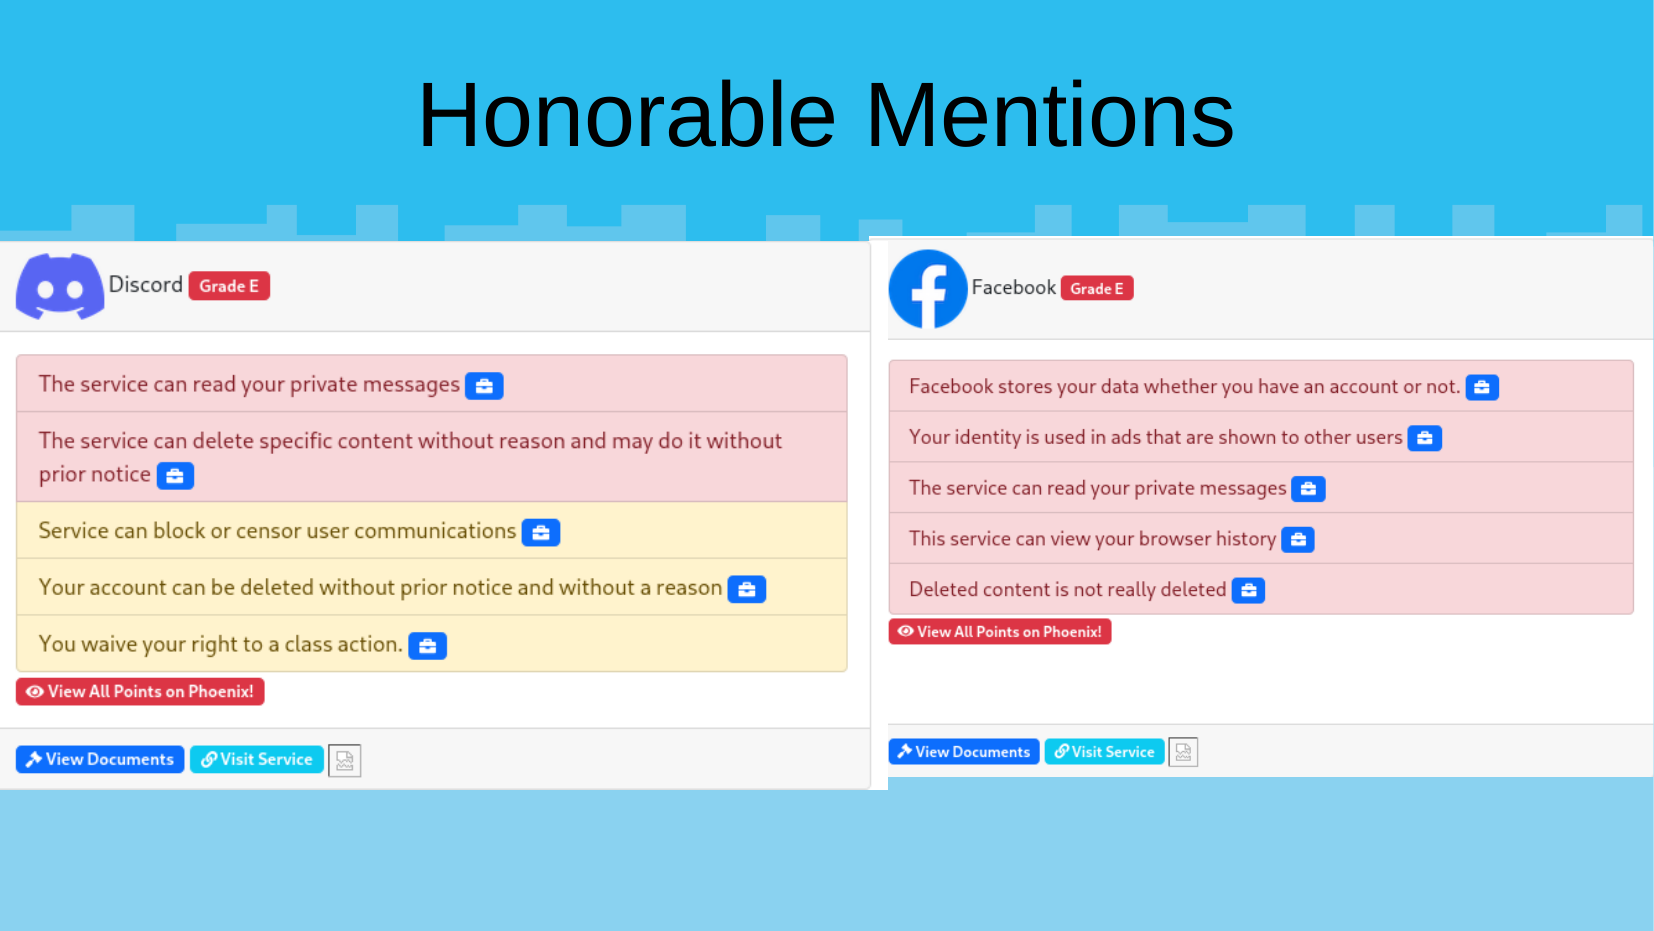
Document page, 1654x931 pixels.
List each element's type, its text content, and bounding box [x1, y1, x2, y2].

title Honorable Mentions [82, 37, 1571, 193]
picture [0, 0, 1654, 931]
